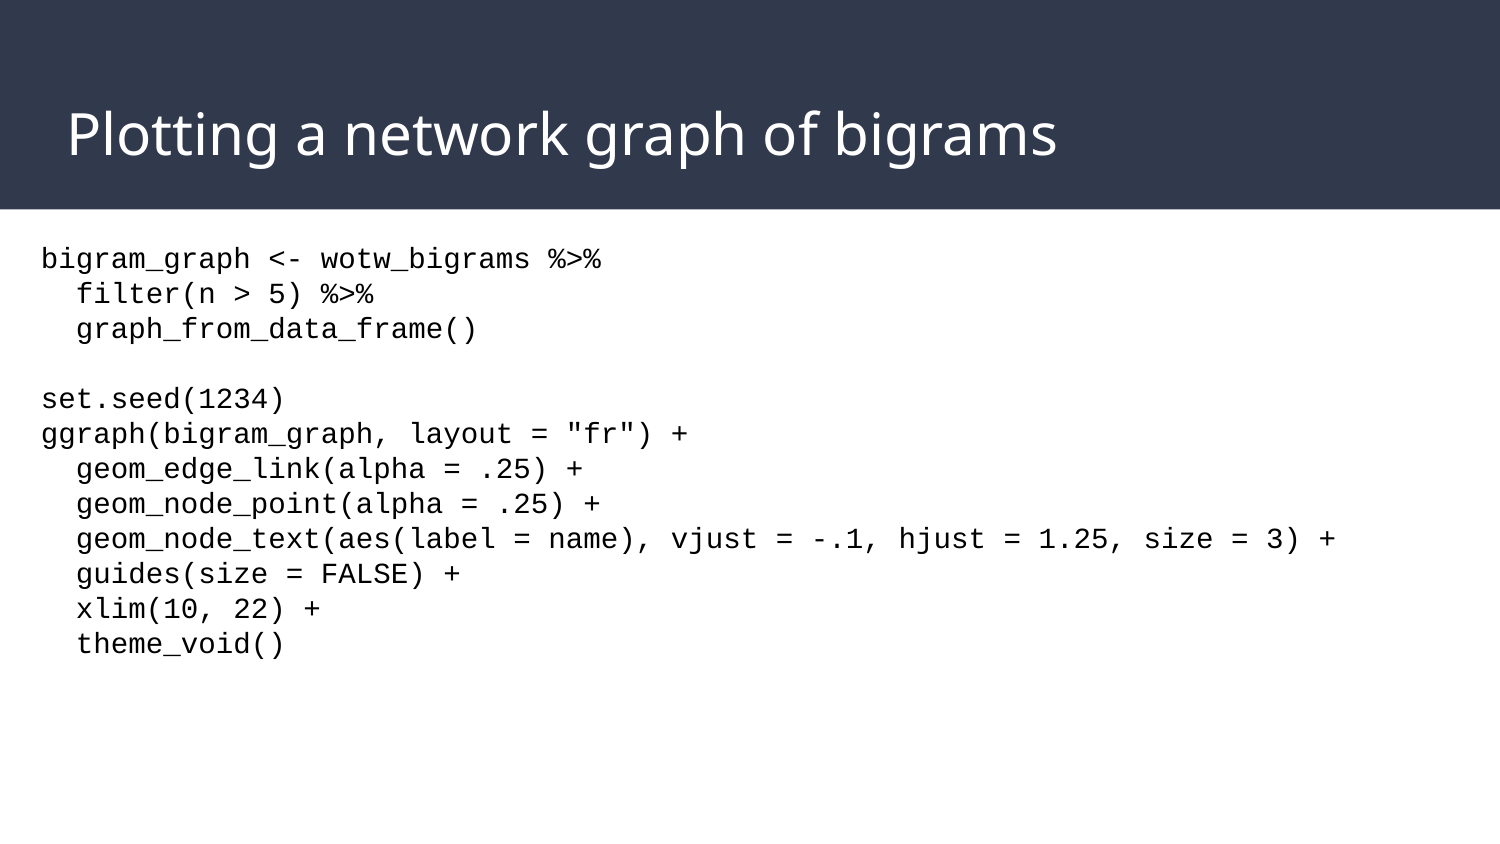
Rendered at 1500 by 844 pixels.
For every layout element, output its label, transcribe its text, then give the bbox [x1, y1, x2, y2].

title Plotting a network graph of bigrams [51, 82, 1449, 185]
text_box bigram_graph <- wotw_bigrams %>% filter(n > 5) %>% graph_from_data_frame() set.seed(1234) ggraph(bigram_graph, layout = "fr") + geom_edge_link(alpha = .25) + geom_node_point(alpha = .25) + geom_node_text(aes(label = name), vjust = -.1, hjust = 1.25, size = 3) + guides(size = FALSE) + xlim(10, 22) + theme_void() [25, 224, 1479, 807]
